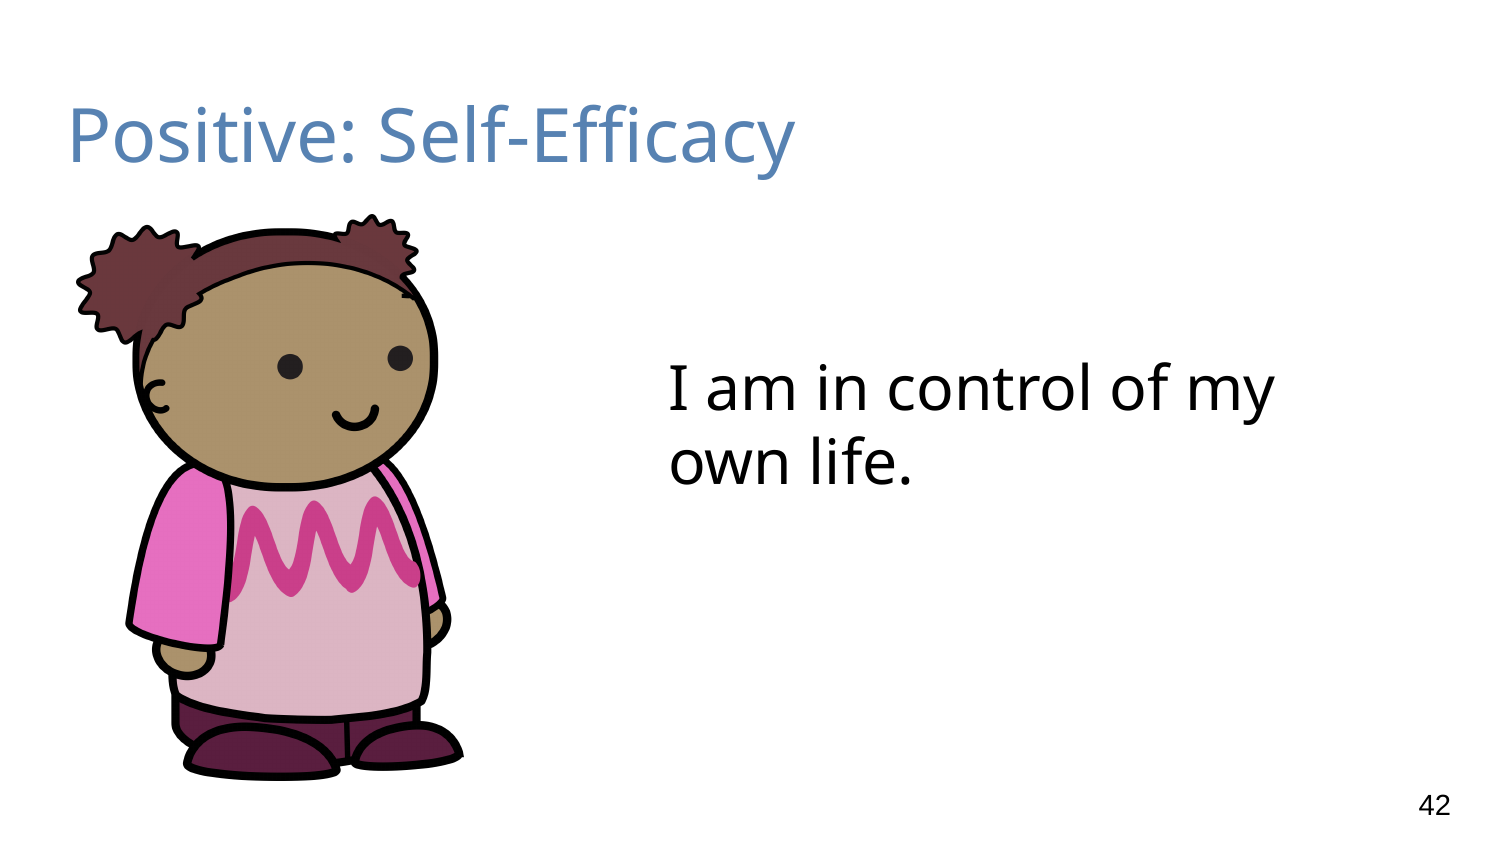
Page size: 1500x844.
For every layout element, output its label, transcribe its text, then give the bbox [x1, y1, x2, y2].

text_box I am in control of my own life. [653, 332, 1308, 639]
title Positive: Self-Efficacy [51, 72, 1449, 167]
picture [76, 214, 464, 781]
